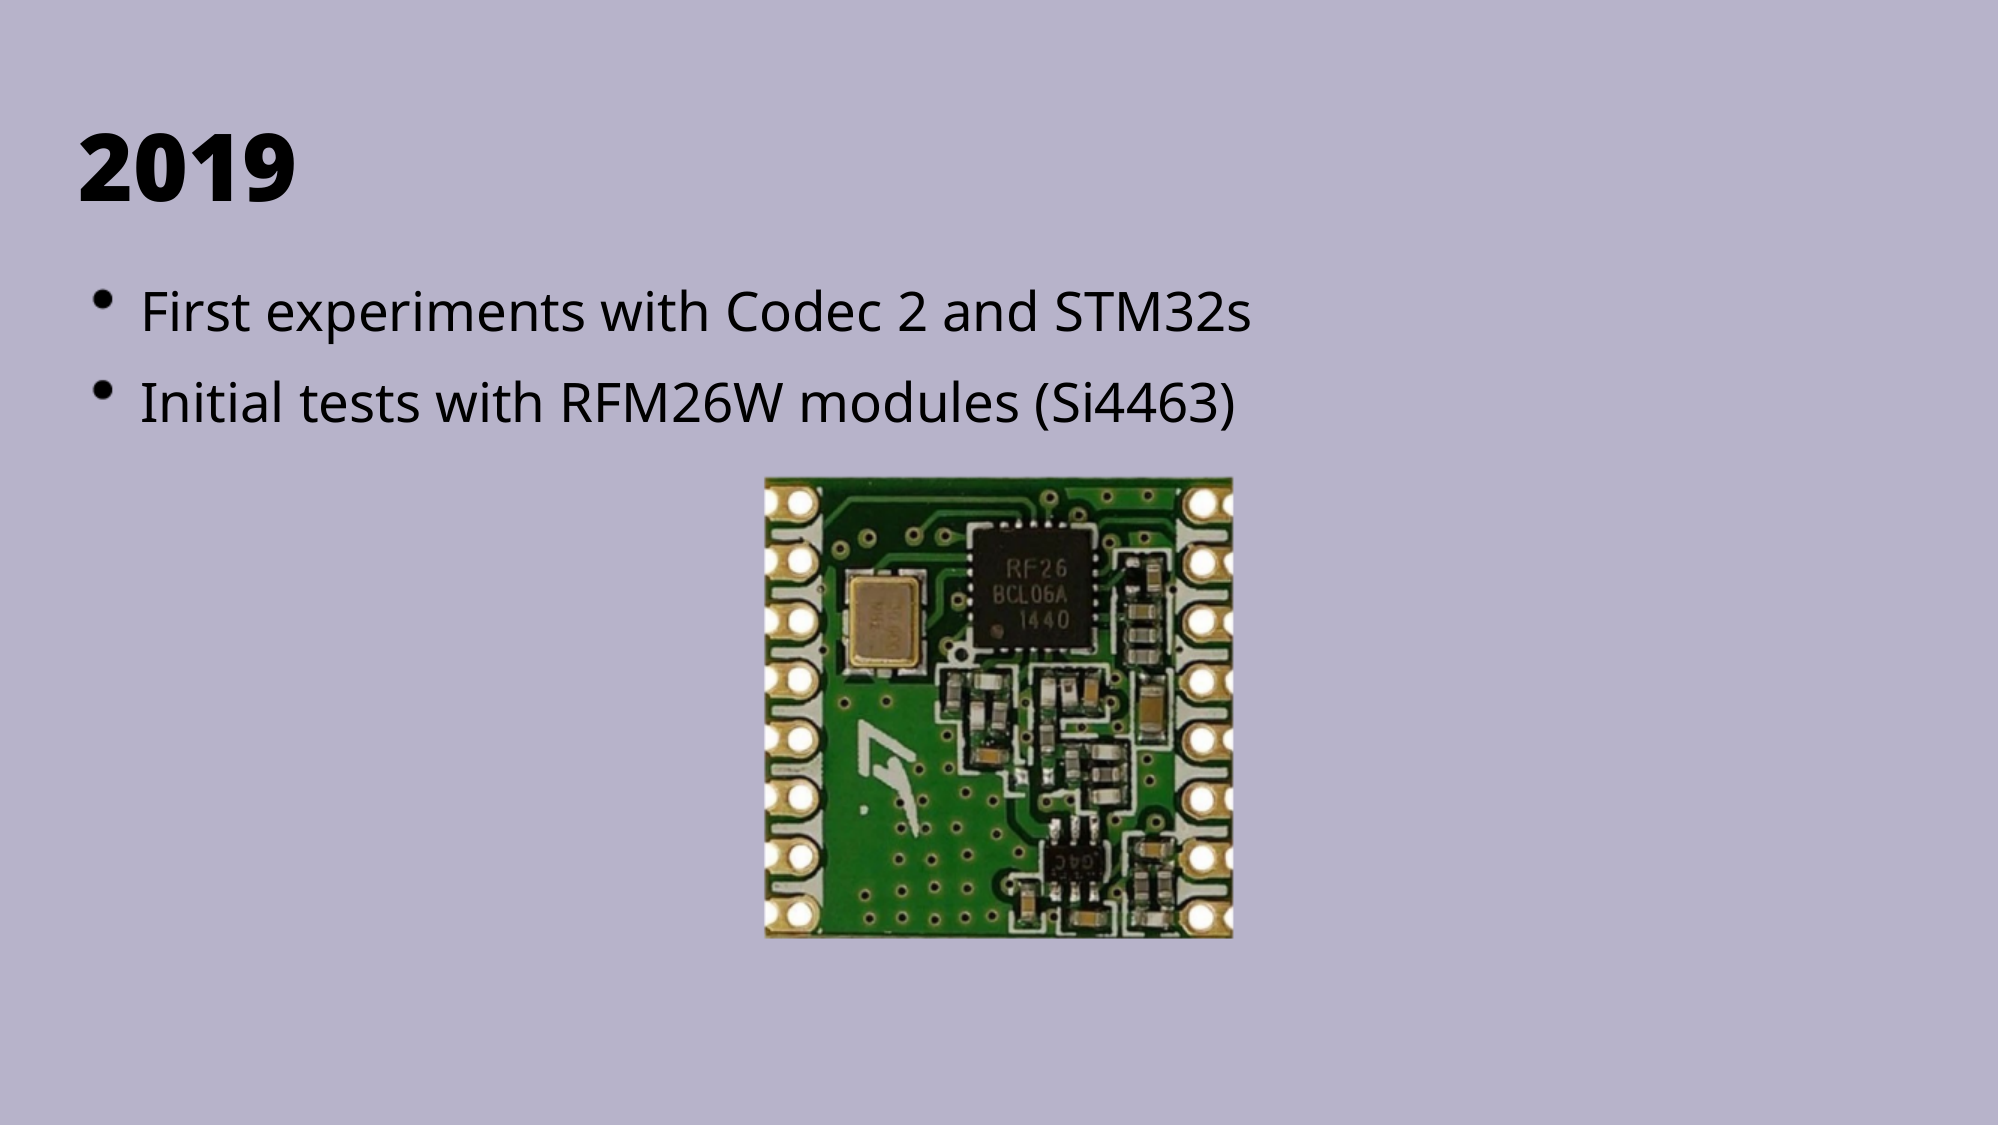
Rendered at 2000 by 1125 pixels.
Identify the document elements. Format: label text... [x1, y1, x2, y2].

text_box 2019 [78, 101, 297, 195]
text_box Initial tests with RFM26W modules (Si4463) [140, 363, 1205, 419]
picture [0, 0, 1998, 1125]
text_box First experiments with Codec 2 and STM32s [140, 273, 1210, 328]
